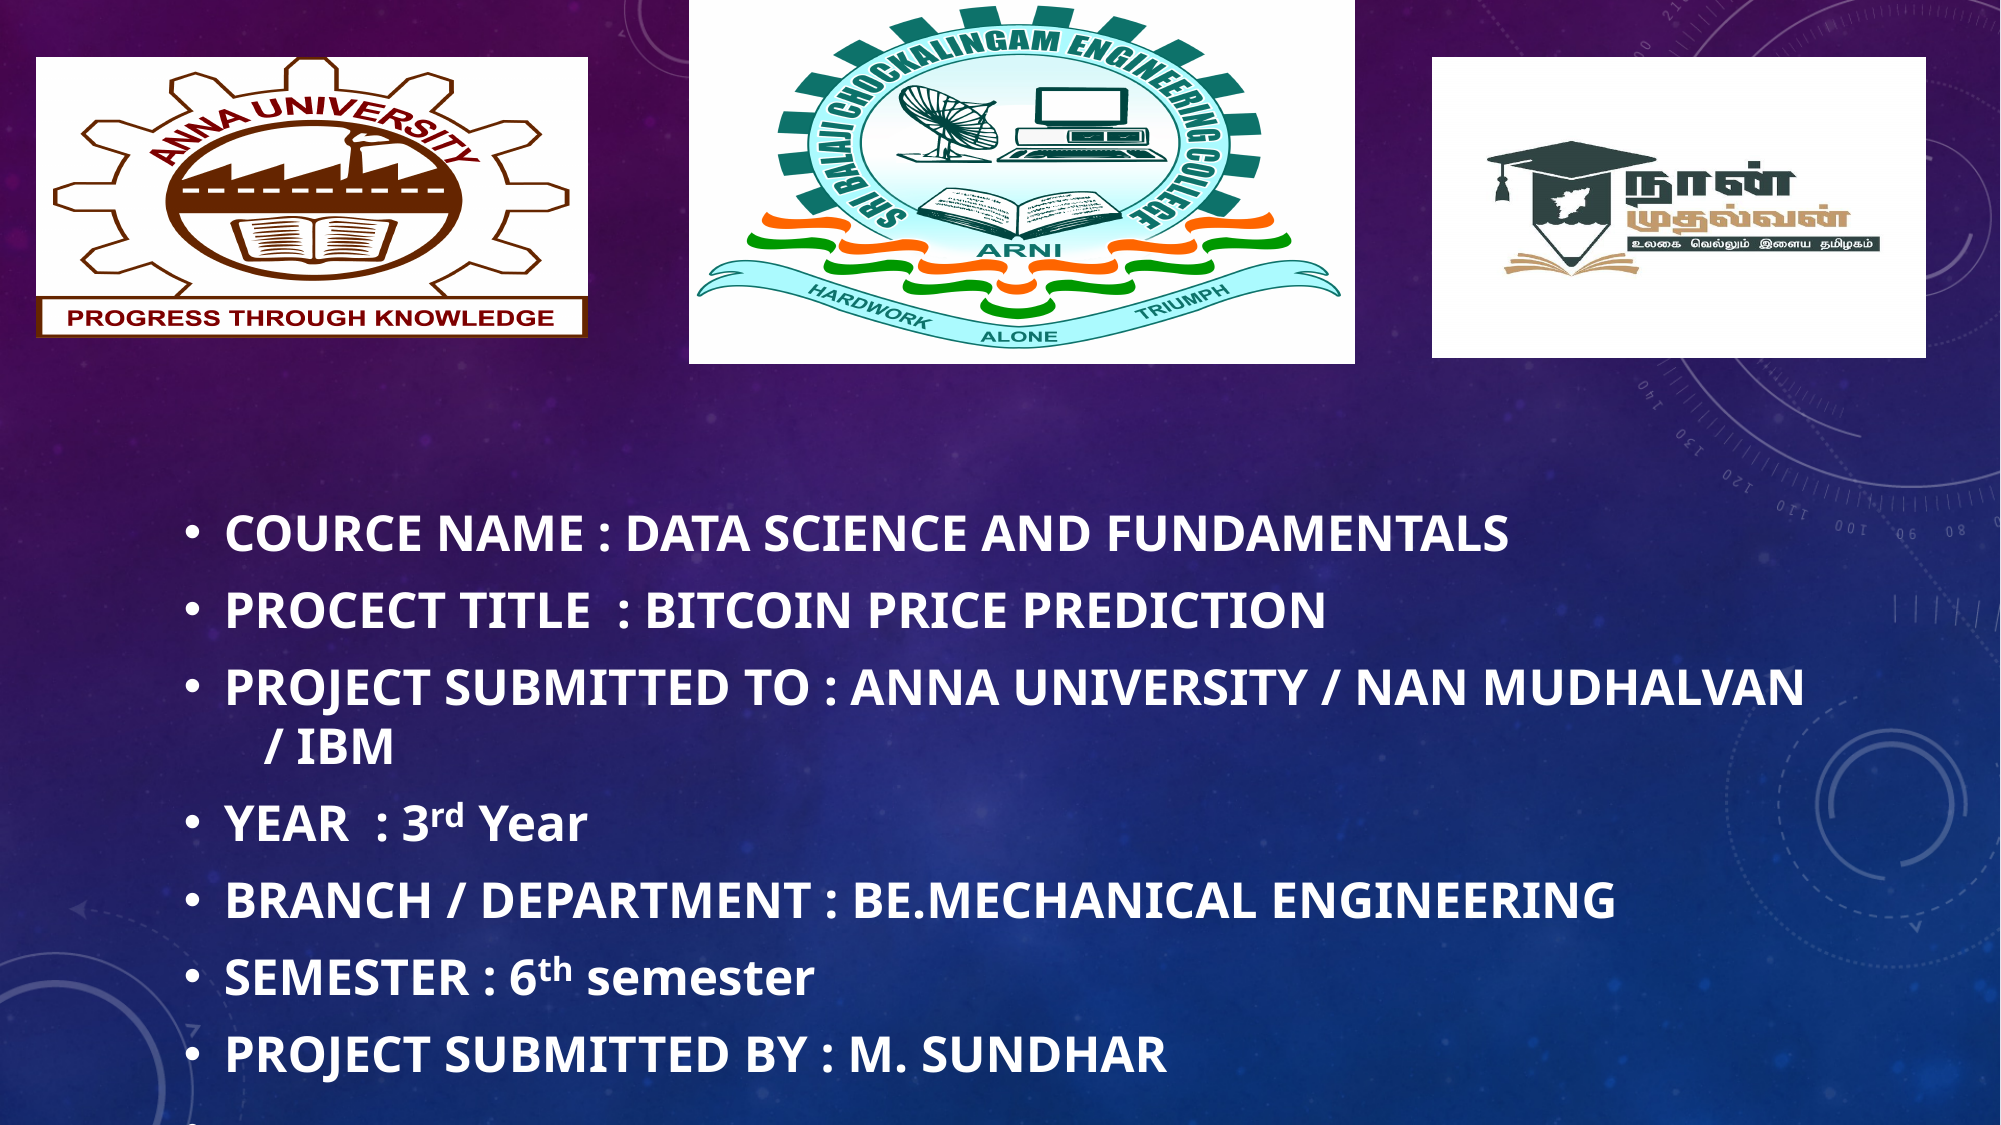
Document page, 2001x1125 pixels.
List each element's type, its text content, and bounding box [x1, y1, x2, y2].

picture [1432, 57, 1926, 359]
picture [36, 57, 588, 338]
list COURCE NAME : DATA SCIENCE AND FUNDAMENTALS PROCECT TITLE : BITCOIN PRICE PREDICTION PROJECT SUBMITTED TO : ANNA UNIVERSITY / NAN MUDHALVAN / IBM YEAR : 3rd Year BRANCH / DEPARTMENT : BE.MECHANICAL ENGINEERING SEMESTER : 6th semester PROJECT SUBMITTED BY : M. SUNDHAR [168, 494, 1831, 1093]
text_box [849, 532, 1150, 594]
picture [689, 0, 1355, 364]
